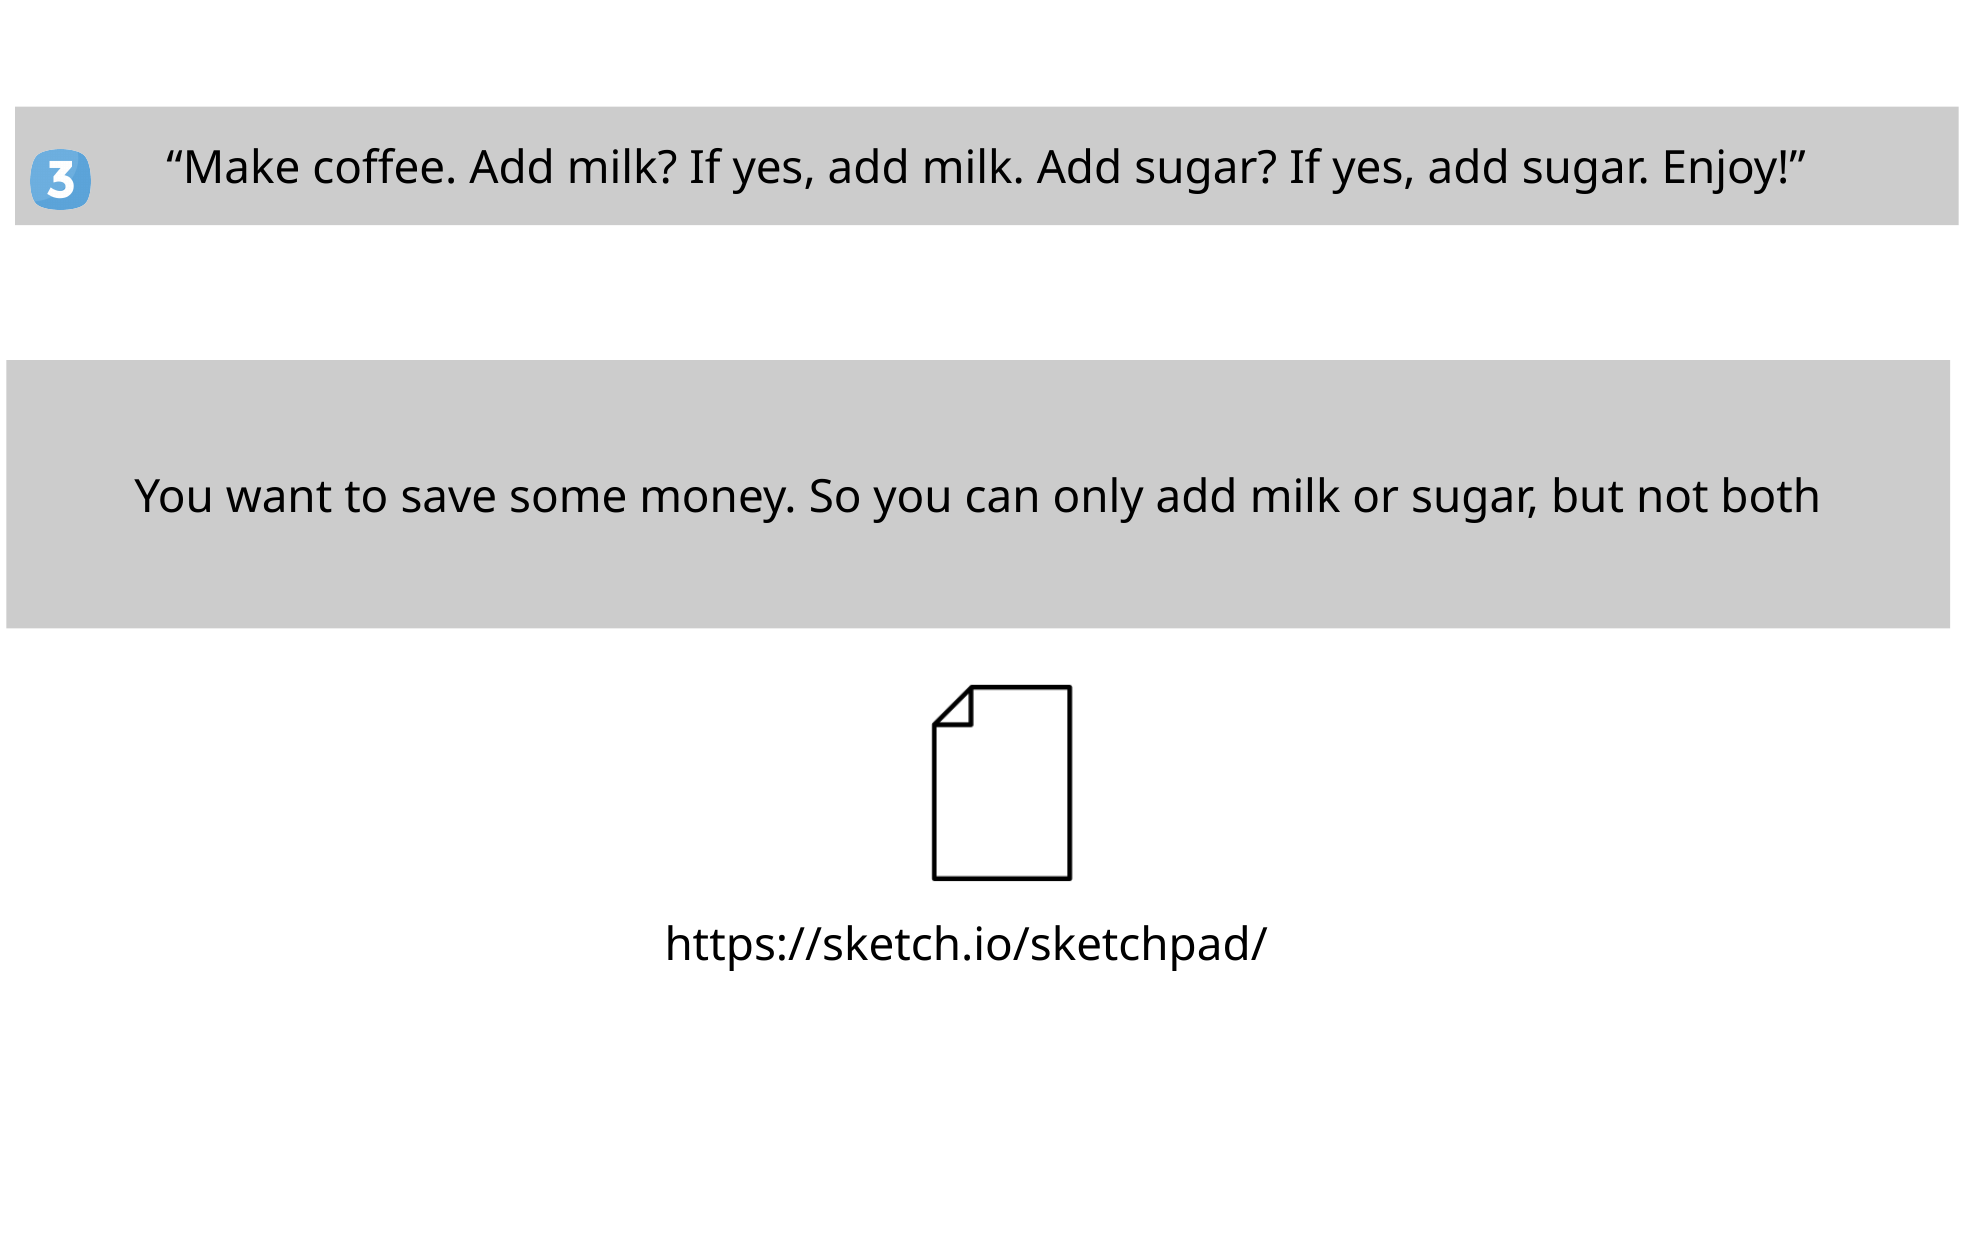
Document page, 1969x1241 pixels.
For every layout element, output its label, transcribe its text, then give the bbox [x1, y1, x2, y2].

text_box “Make coffee. Add milk? If yes, add milk. Add sugar? If yes, add sugar. Enjoy!” [15, 106, 1959, 226]
text_box You want to save some money. So you can only add milk or sugar, but not both [6, 360, 1951, 629]
picture [893, 674, 1111, 892]
text_box https://sketch.io/sketchpad/ [658, 909, 1306, 976]
picture [30, 149, 91, 211]
